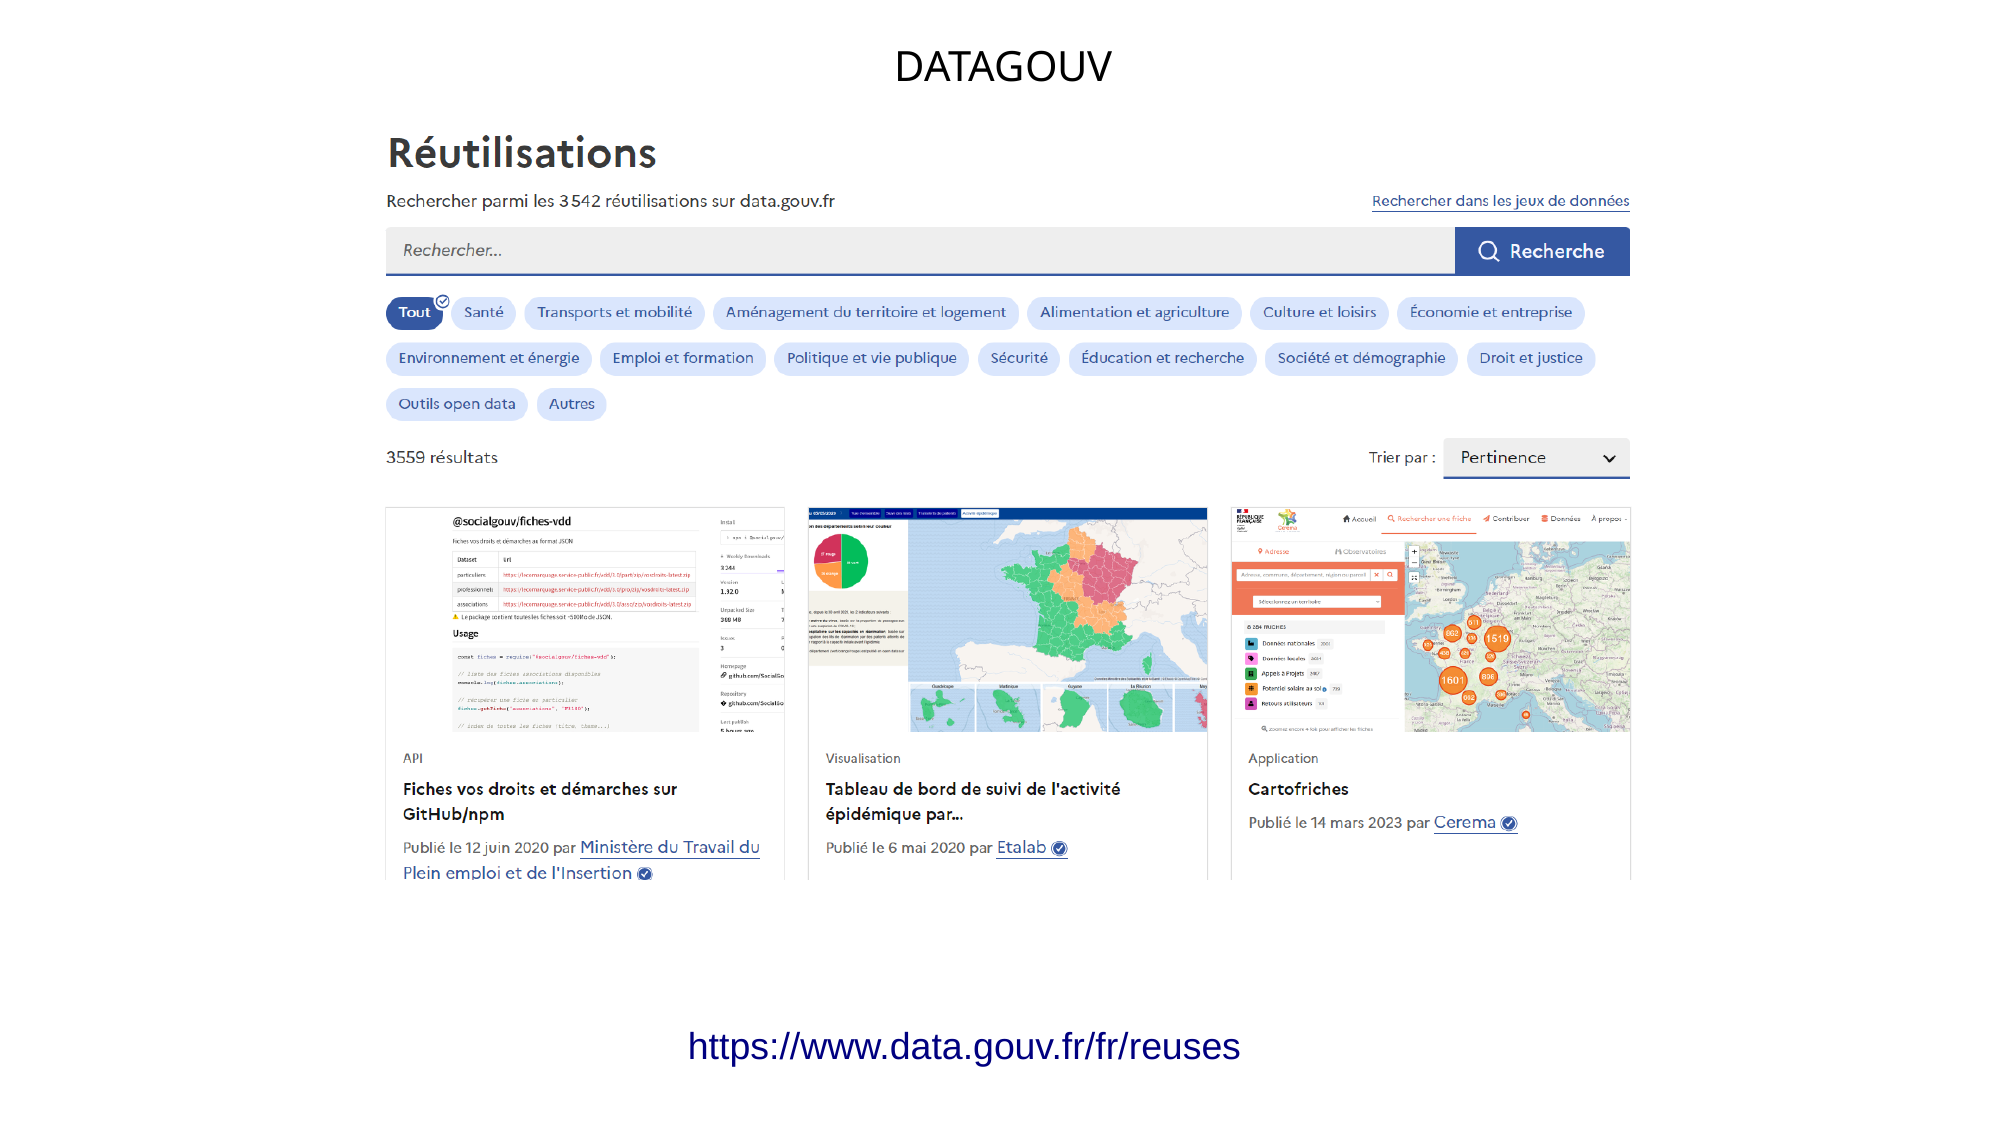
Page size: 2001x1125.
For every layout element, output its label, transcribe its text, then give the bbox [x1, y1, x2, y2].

text_box https://www.data.gouv.fr/fr/reuses [673, 1017, 1267, 1075]
picture [366, 130, 1646, 880]
text_box datagouv [0, 0, 2000, 130]
